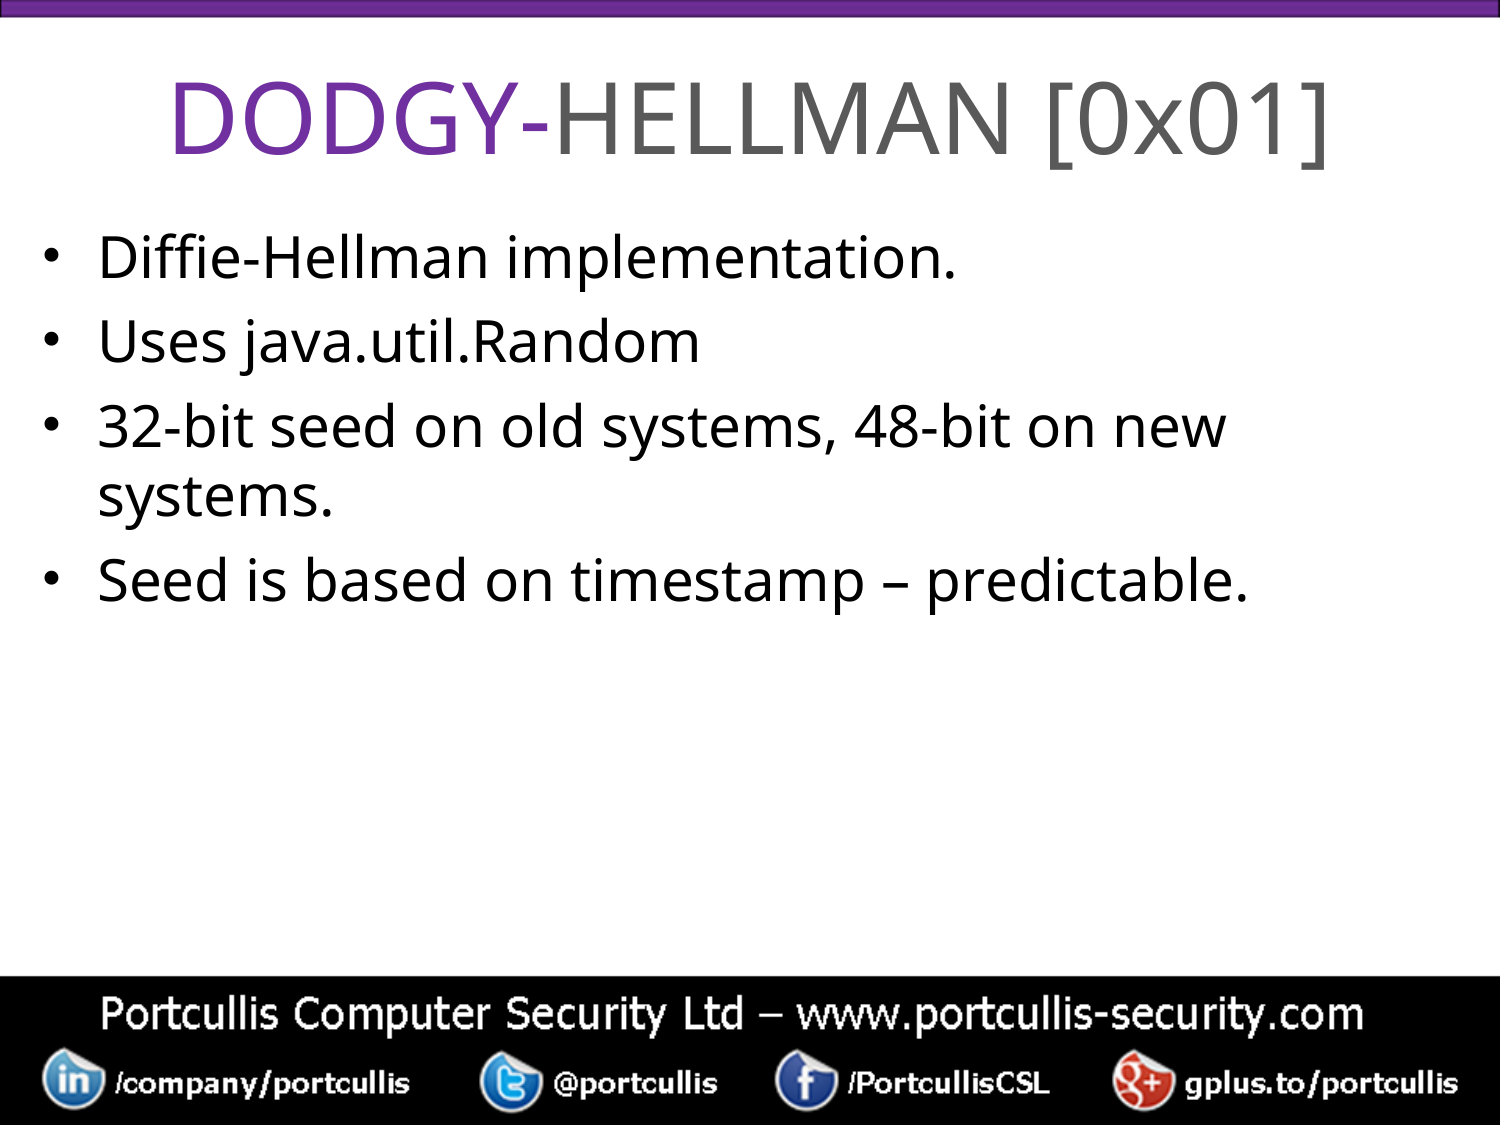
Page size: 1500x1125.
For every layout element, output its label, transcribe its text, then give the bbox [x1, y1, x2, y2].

title DODGY-HELLMAN [0x01] [0, 42, 1500, 202]
picture [0, 0, 1500, 42]
picture [0, 202, 1500, 1125]
list Diffie-Hellman implementation. Uses java.util.Random 32-bit seed on old systems, 48-bit on new systems. Seed is based on timestamp – predictable. [41, 219, 1428, 965]
